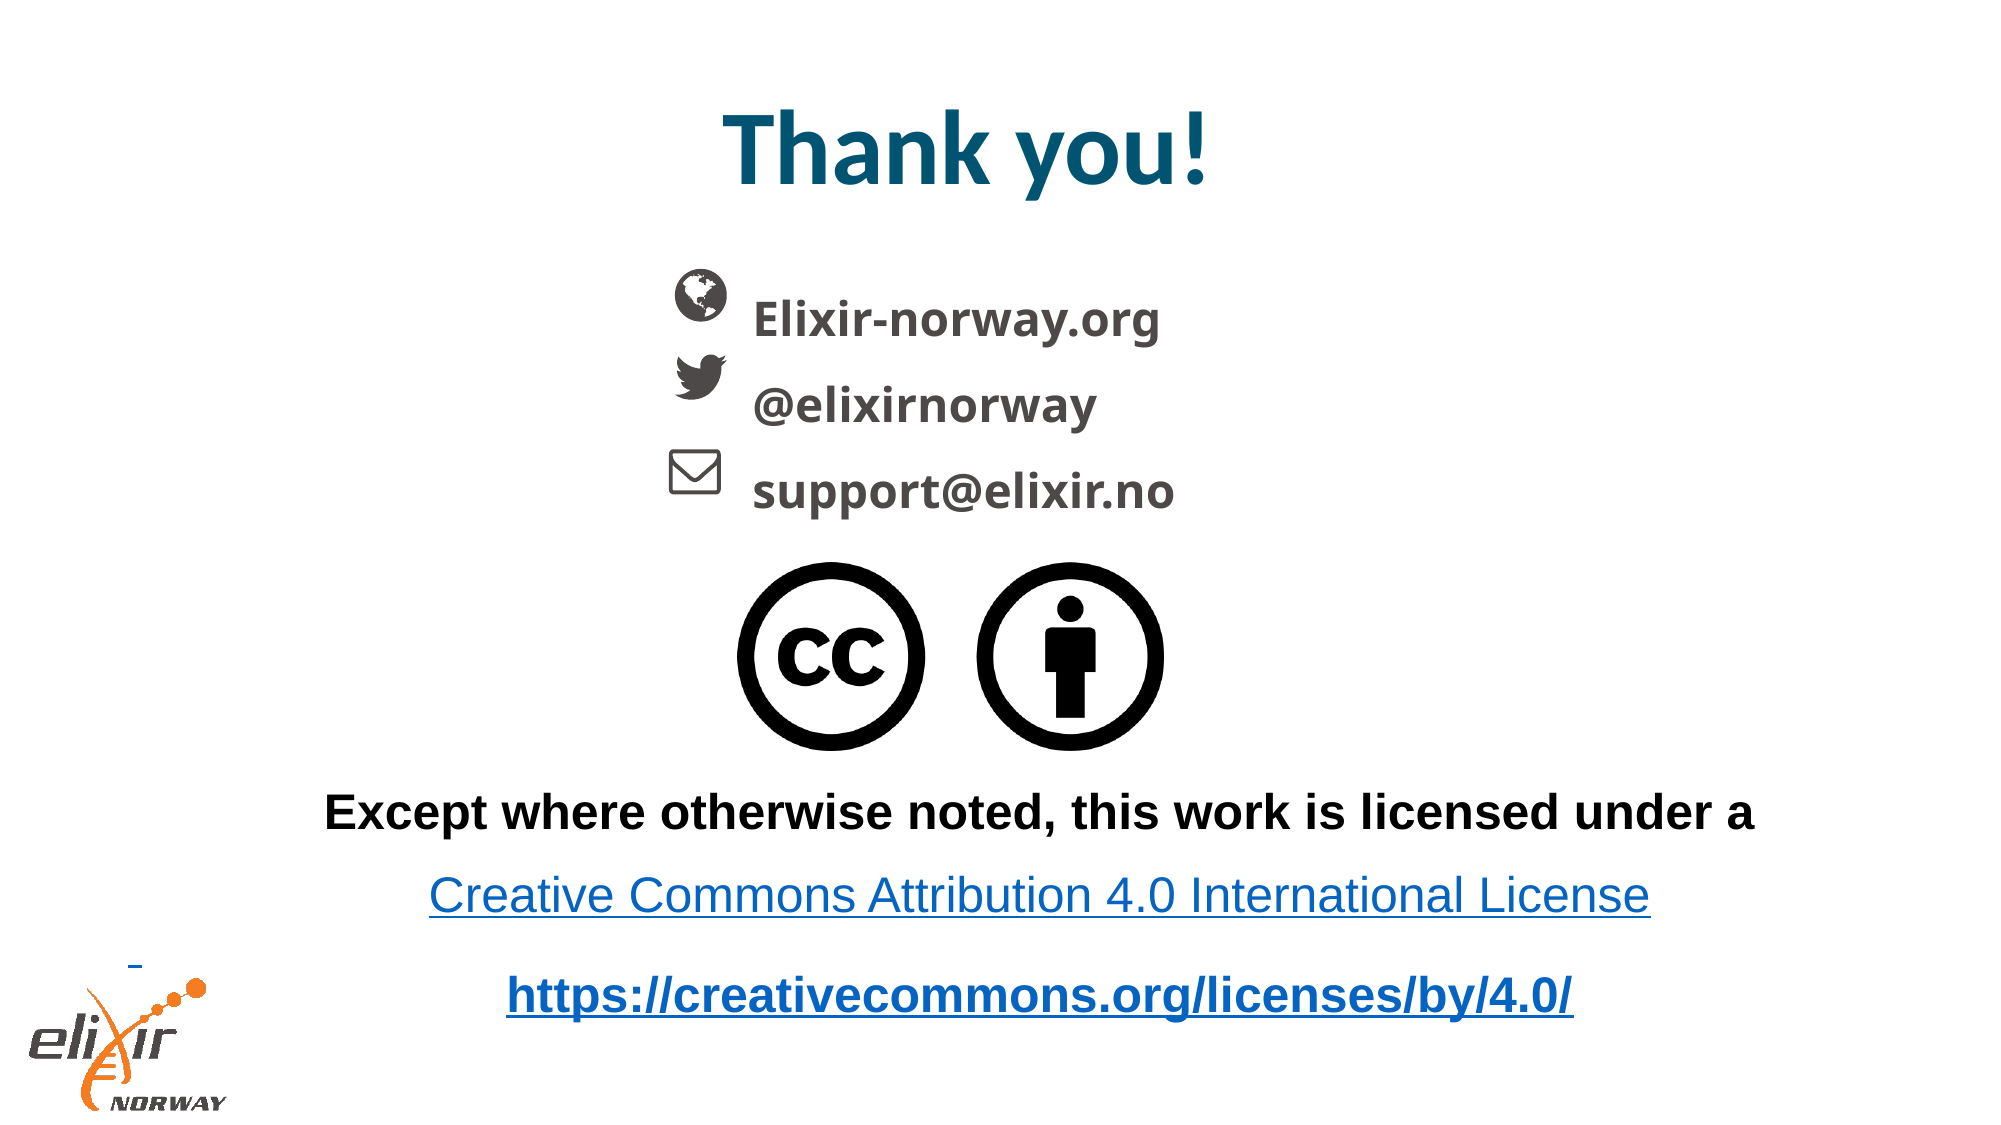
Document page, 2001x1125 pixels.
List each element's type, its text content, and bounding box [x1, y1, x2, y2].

text_box [674, 354, 727, 400]
picture [737, 562, 1164, 751]
text_box Except where otherwise noted, this work is licensed under a Creative Commons Attribution 4.0 International License https://creativecommons.org/licenses/by/4.0/ [108, 767, 1972, 1051]
text_box [674, 268, 727, 322]
text_box Elixir-norway.org @elixirnorway support@elixir.no [737, 252, 1517, 511]
text_box [668, 449, 721, 495]
title Thank you! [76, 78, 1860, 224]
picture [29, 978, 227, 1111]
